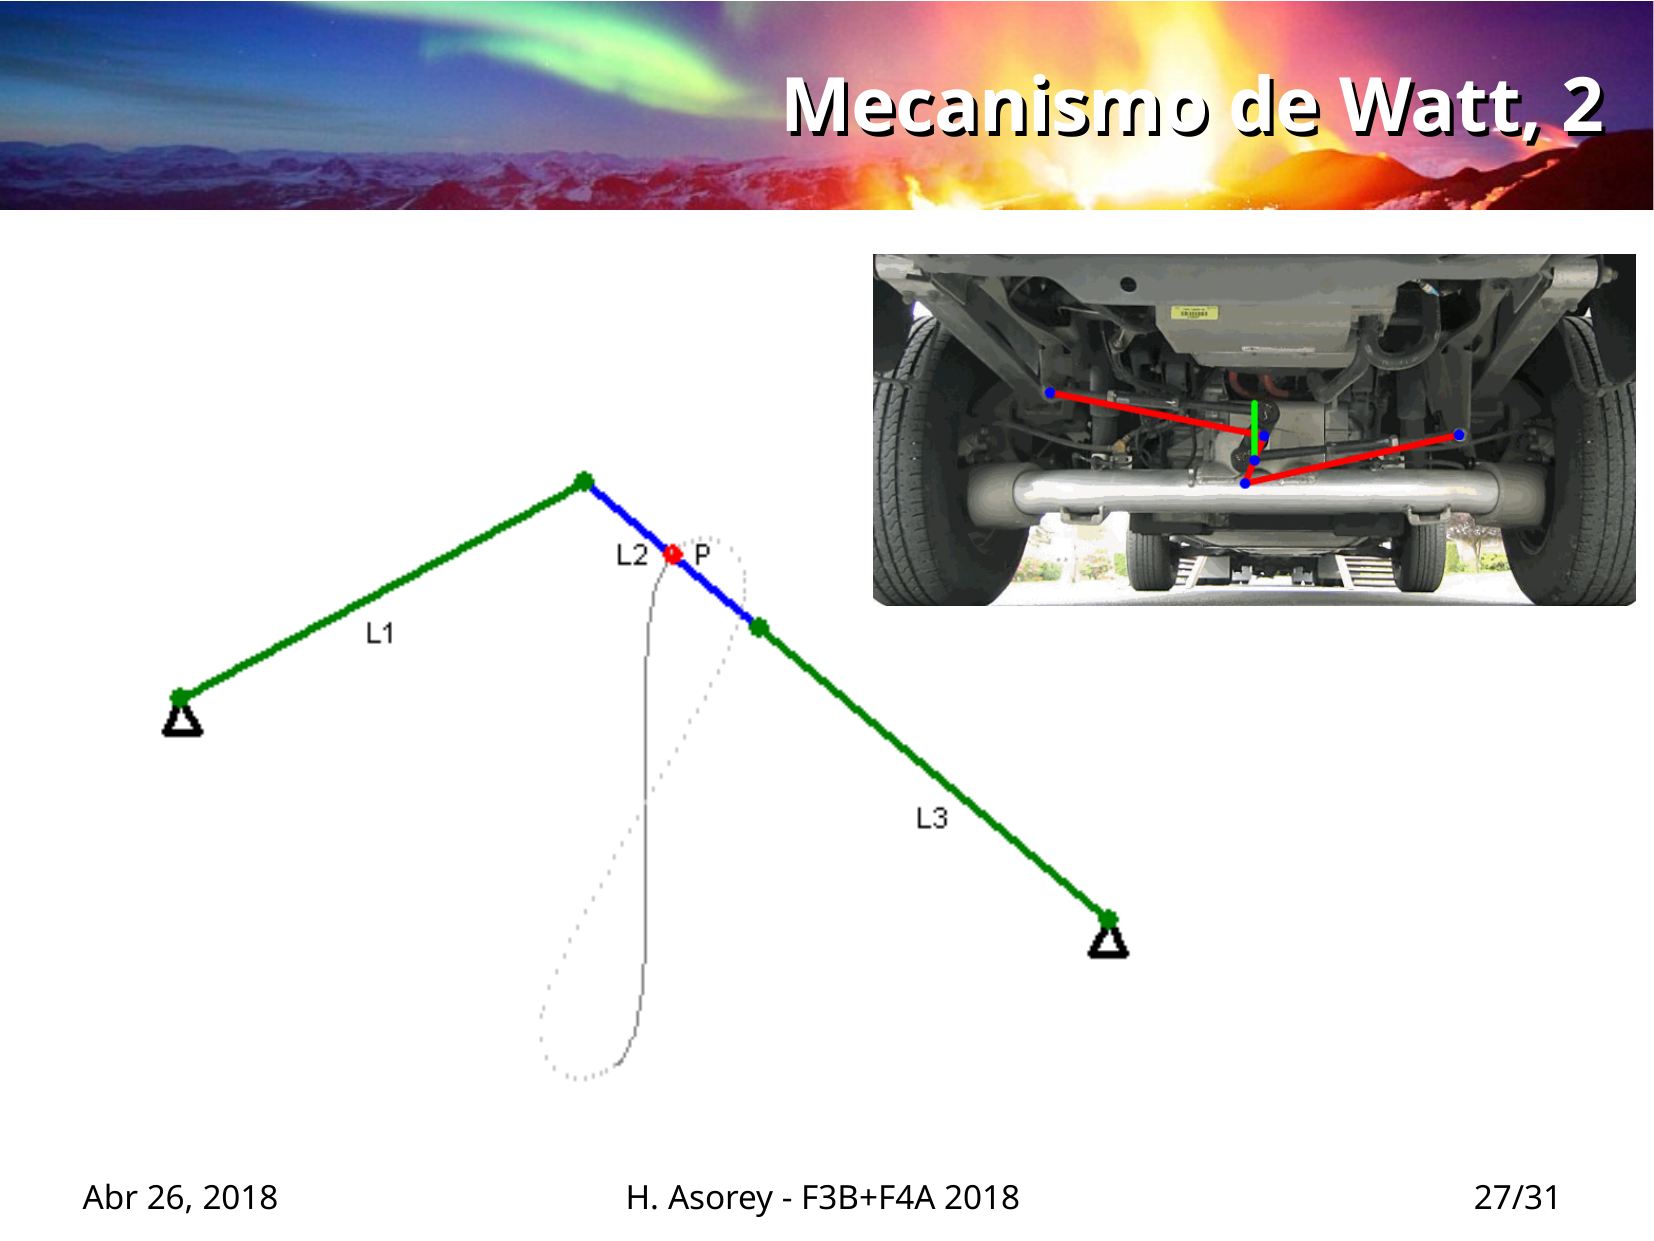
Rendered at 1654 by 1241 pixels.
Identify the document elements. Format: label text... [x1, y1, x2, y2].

title Mecanismo de Watt, 2 [45, 15, 1606, 191]
picture [53, 254, 1636, 1156]
picture [0, 1, 1654, 210]
